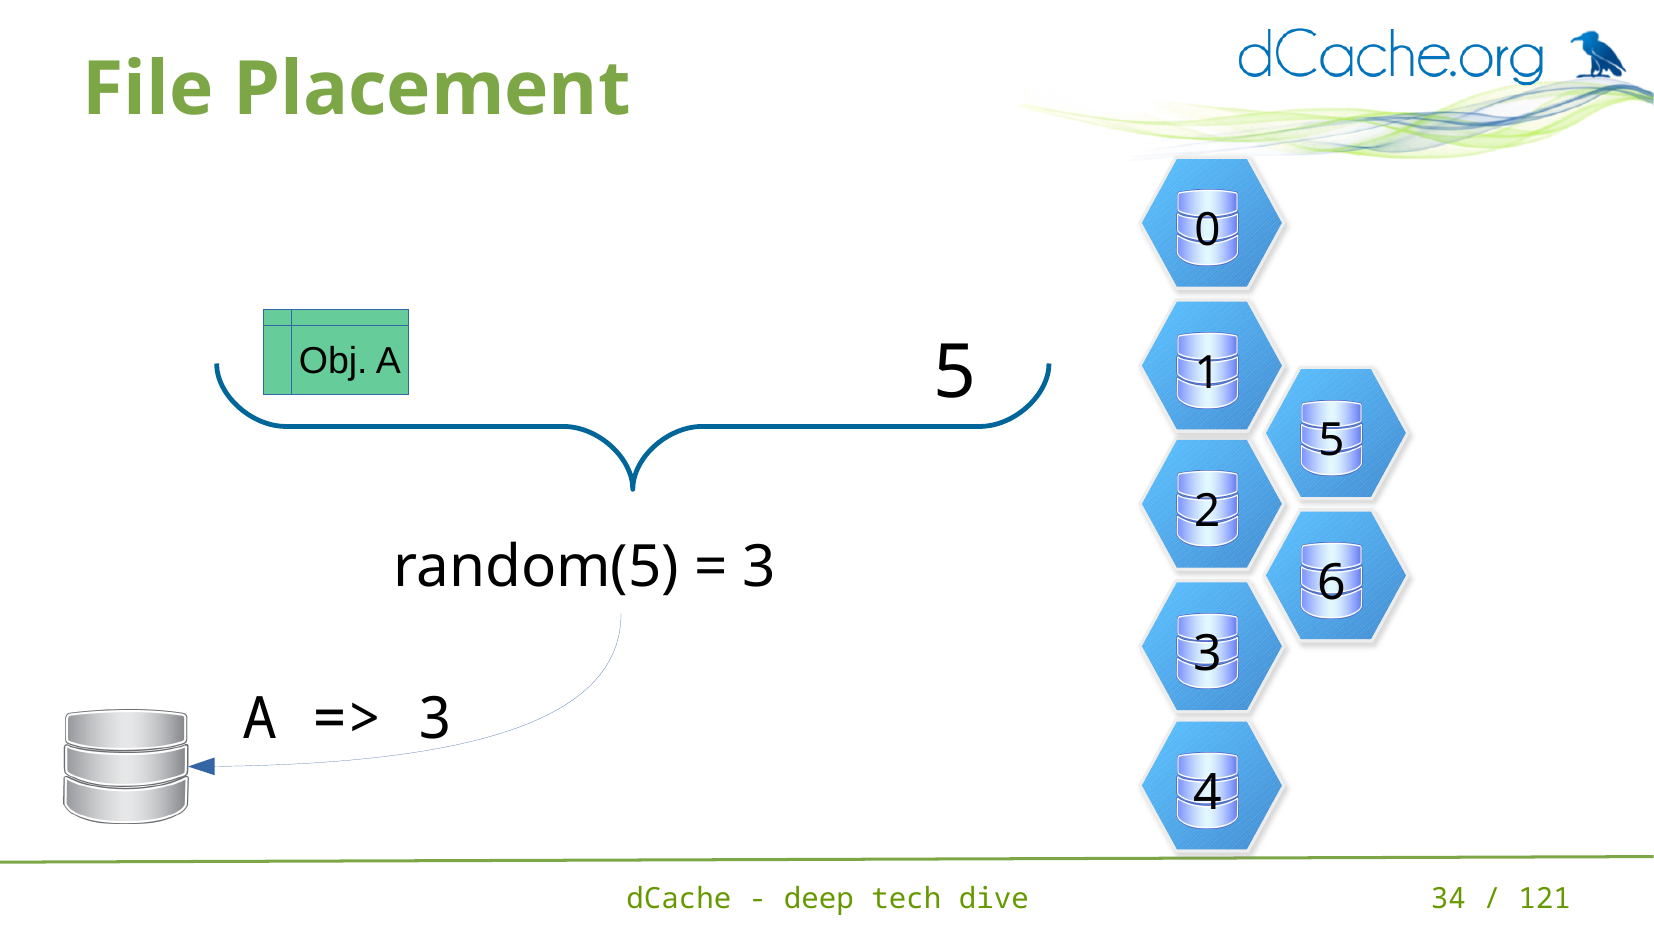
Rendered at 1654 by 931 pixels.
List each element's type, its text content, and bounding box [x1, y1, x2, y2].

text_box 5 [919, 309, 999, 431]
title File Placement [82, 40, 1605, 131]
picture [956, 16, 1654, 869]
text_box random(5) = 3 [378, 516, 864, 614]
text_box Obj. A [263, 309, 409, 395]
picture [63, 709, 189, 824]
text_box A => 3 [228, 668, 469, 828]
